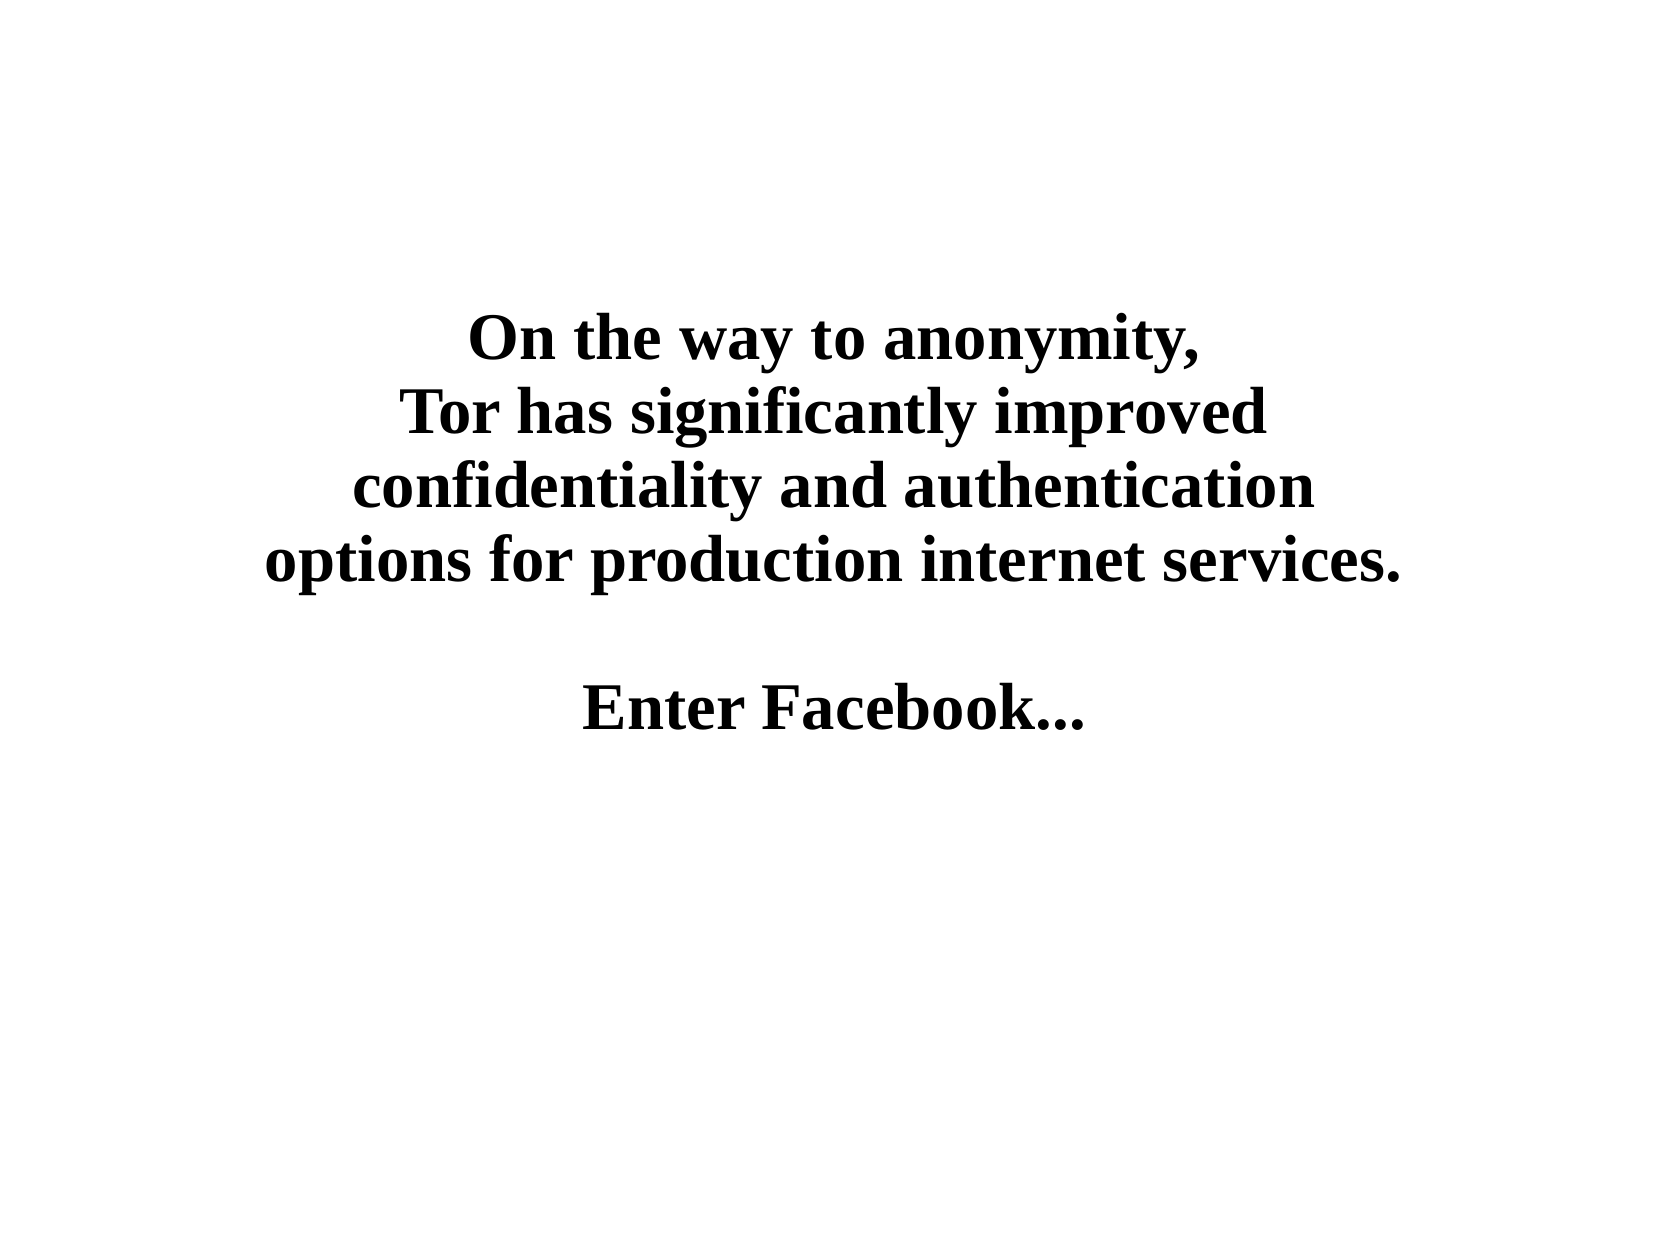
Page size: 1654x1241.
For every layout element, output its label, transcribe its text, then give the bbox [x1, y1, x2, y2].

subtitle On the way to anonymity, Tor has significantly improved confidentiality and authentication options for production internet services. Enter Facebook... [75, 47, 1594, 997]
